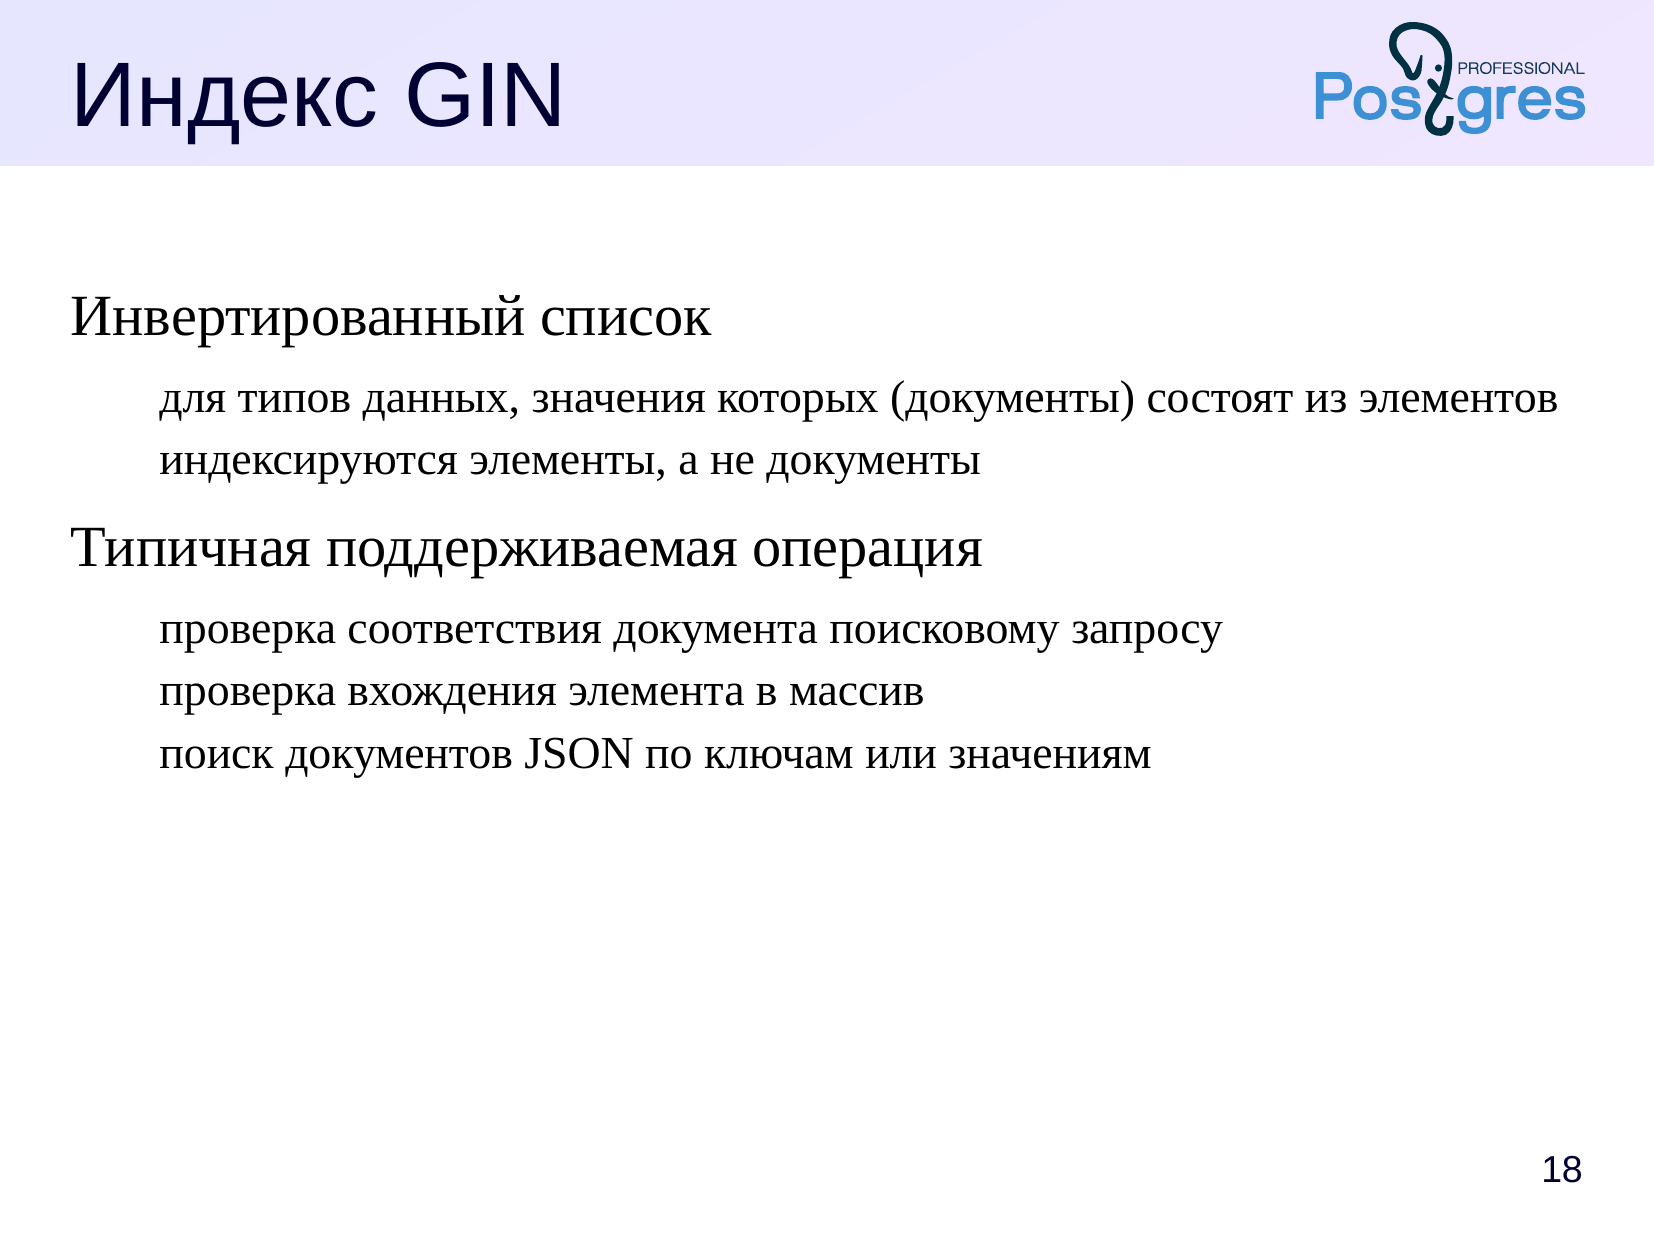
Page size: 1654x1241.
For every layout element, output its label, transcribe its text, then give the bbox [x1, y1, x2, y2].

title Индекс GIN [70, 43, 1261, 151]
list Инвертированный список для типов данных, значения которых (документы) состоят из элементов индексируются элементы, а не документы Типичная поддерживаемая операция проверка соответствия документа поисковому запросу проверка вхождения элемента в массив поиск документов JSON по ключам или значениям [70, 283, 1583, 1238]
